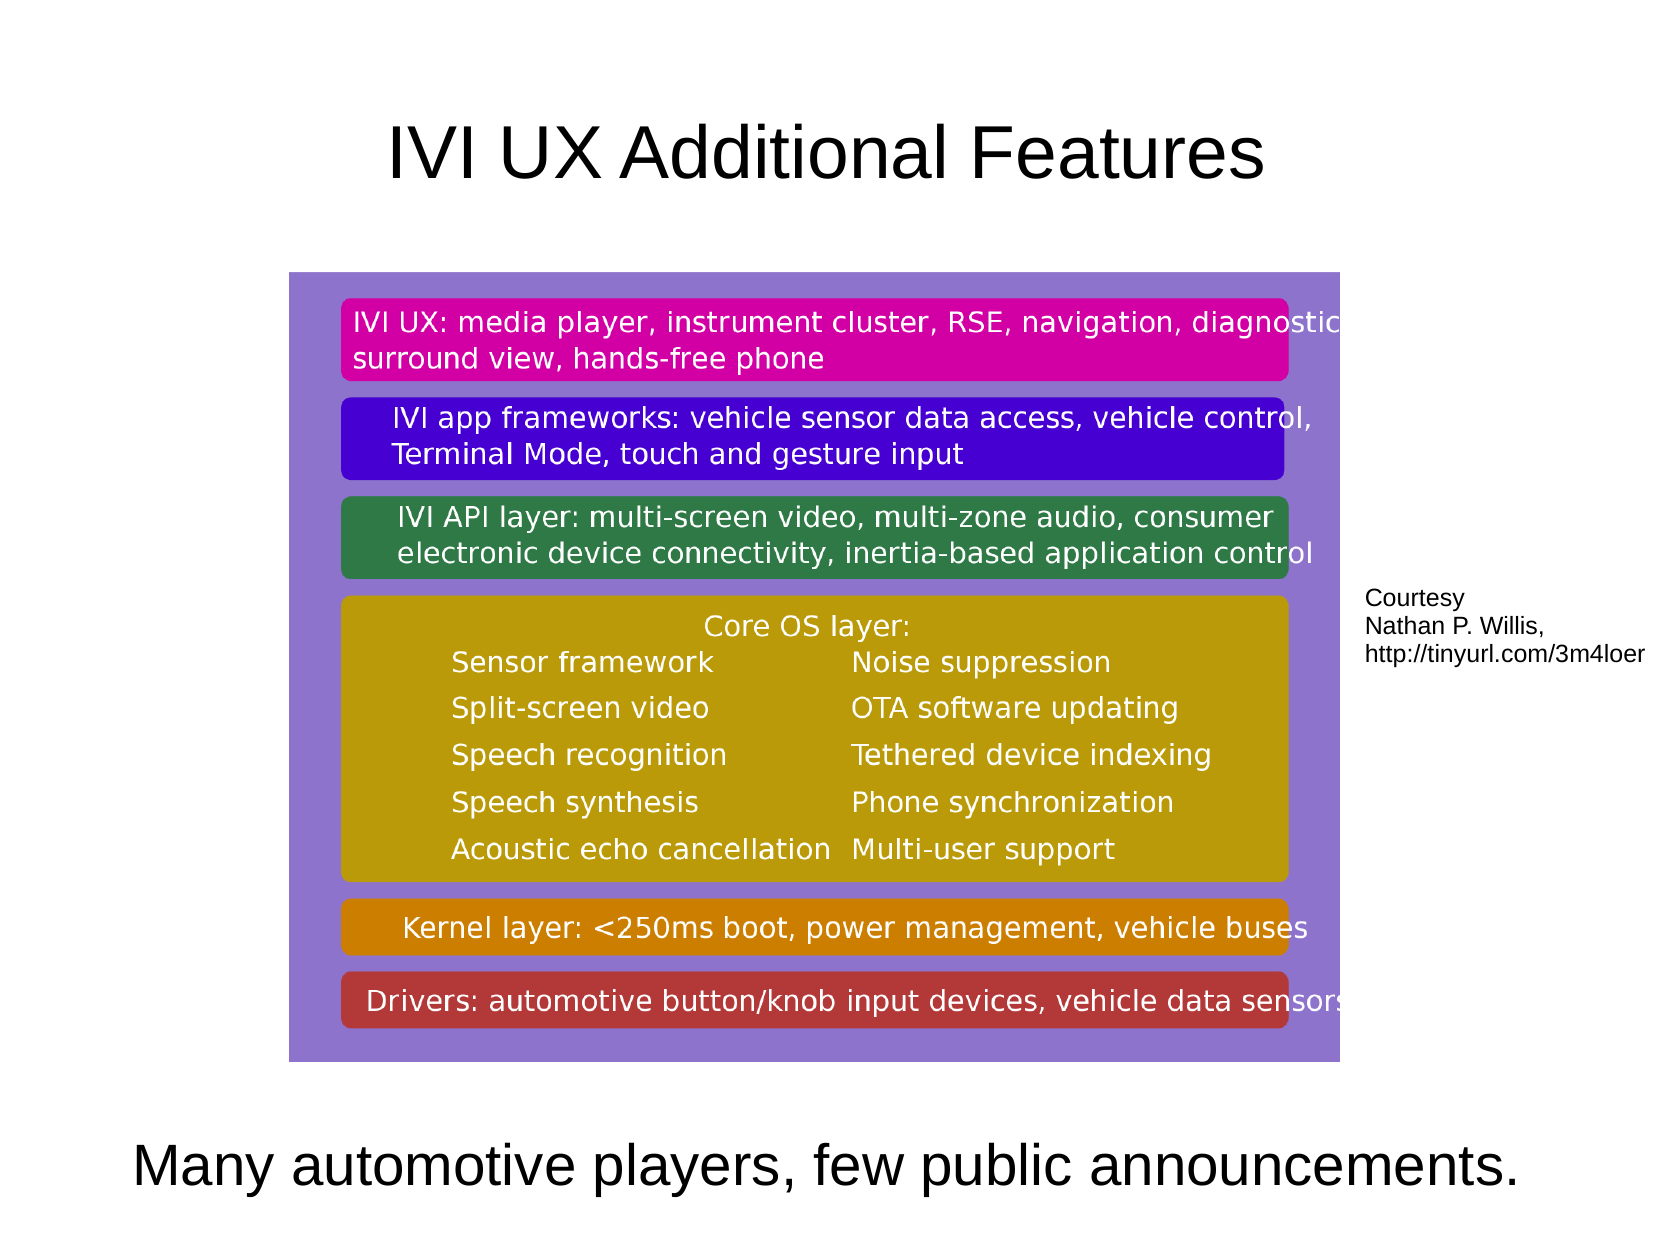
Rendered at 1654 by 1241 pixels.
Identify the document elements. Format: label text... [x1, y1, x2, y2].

text_box Many automotive players, few public announcements. [117, 1125, 1536, 1205]
title IVI UX Additional Features [82, 49, 1571, 257]
text_box Courtesy Nathan P. Willis, http://tinyurl.com/3m4loer [1350, 576, 1654, 676]
picture [289, 272, 1340, 1062]
